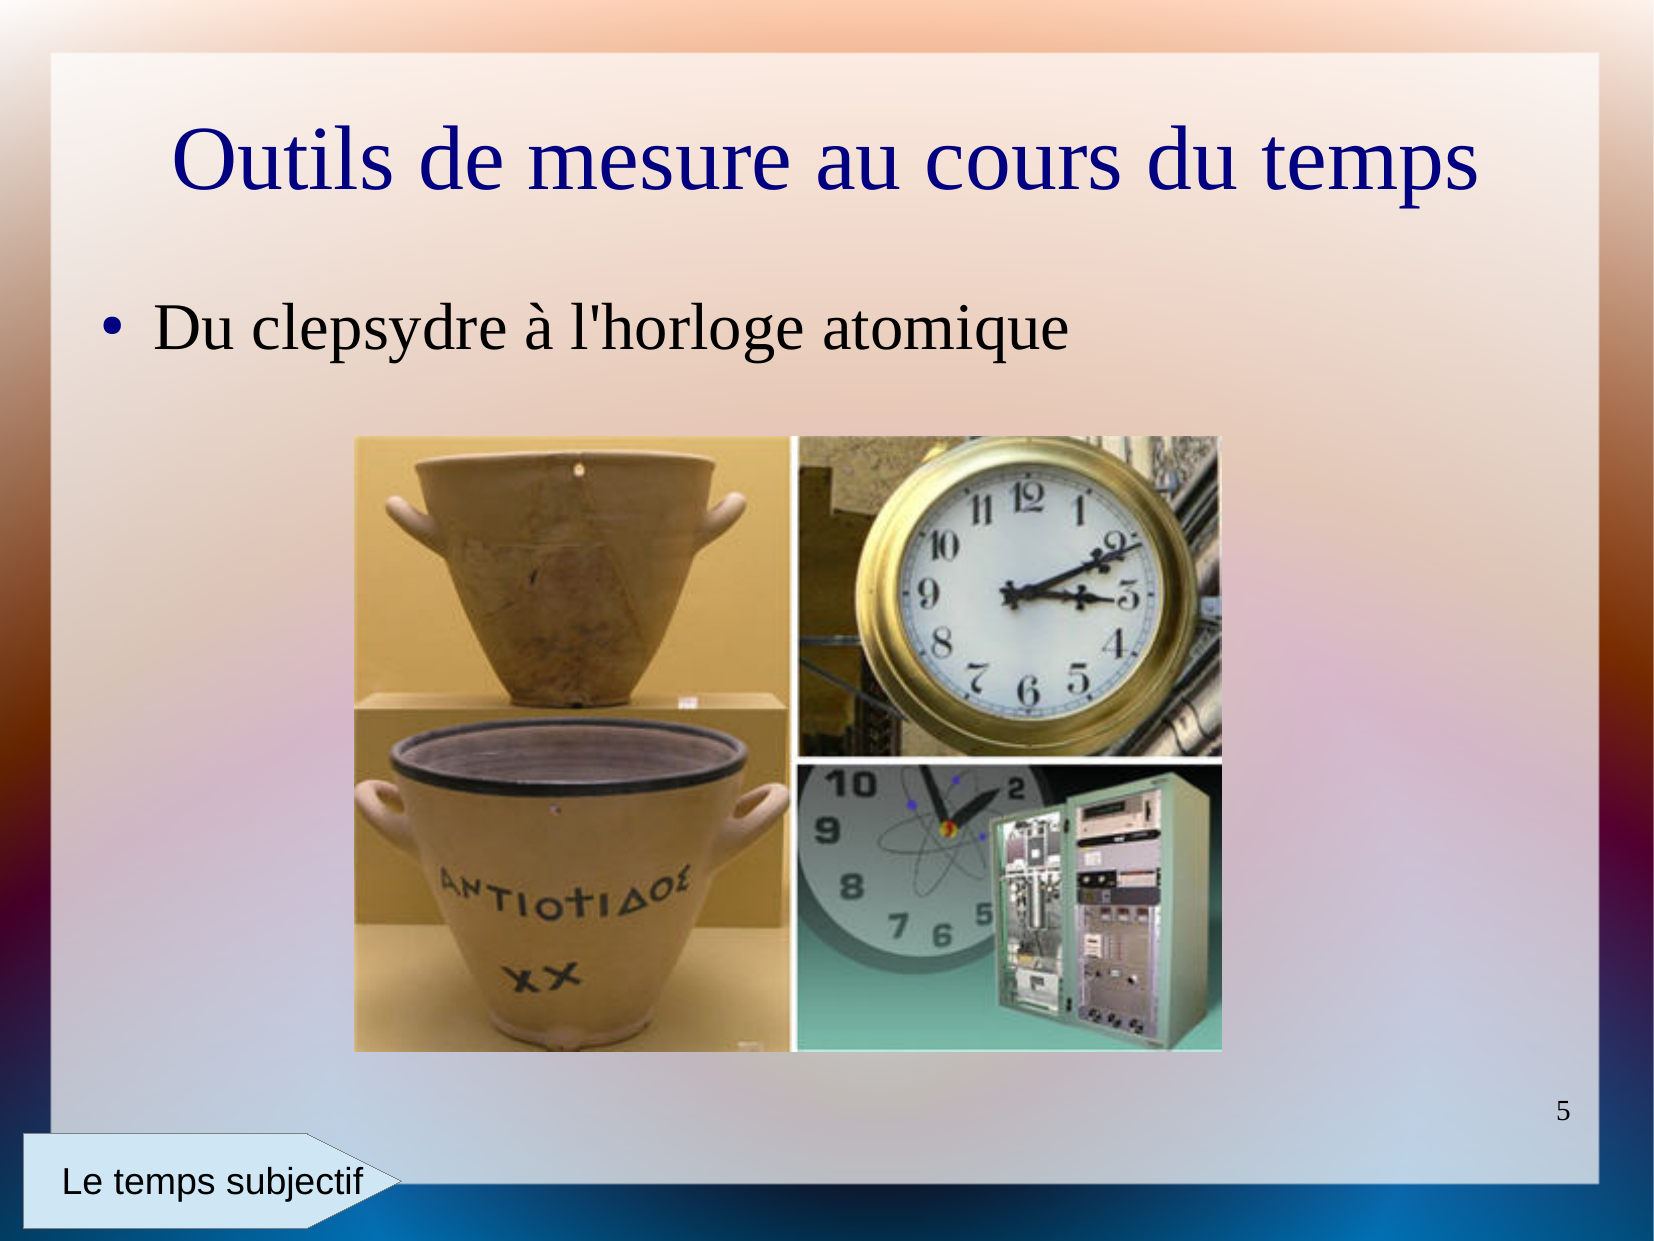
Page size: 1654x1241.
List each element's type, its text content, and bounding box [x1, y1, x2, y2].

title Outils de mesure au cours du temps [82, 55, 1571, 263]
text_box Le temps subjectif [23, 1133, 402, 1229]
list Du clepsydre à l'horloge atomique [82, 290, 1571, 1010]
picture [0, 0, 1654, 1241]
